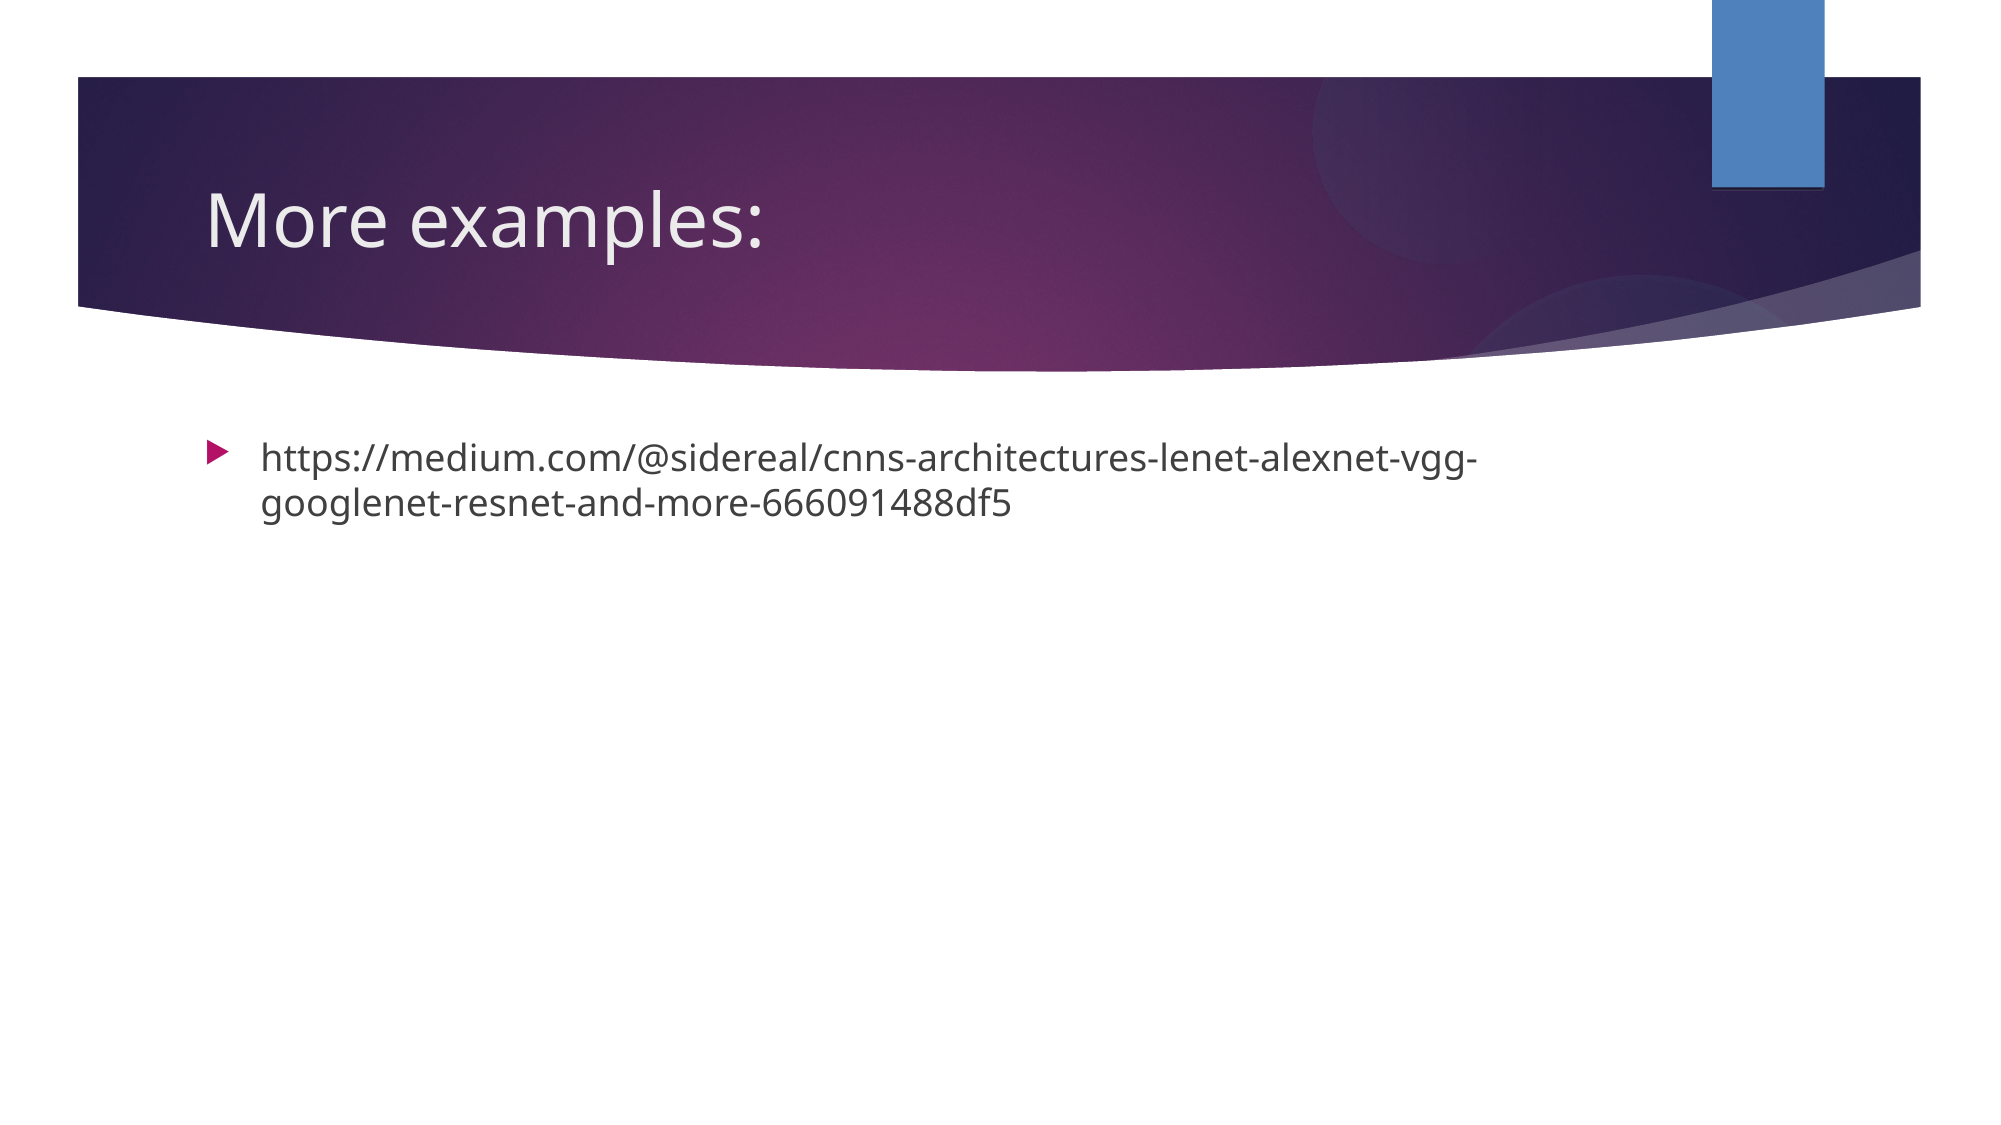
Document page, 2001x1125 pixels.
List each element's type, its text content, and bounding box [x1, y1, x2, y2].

text_box More examples: [189, 159, 1627, 276]
text_box https://medium.com/@sidereal/cnns-architectures-lenet-alexnet-vgg-googlenet-resnet-and-more-666091488df5 [189, 427, 1638, 988]
picture [79, 78, 1920, 371]
